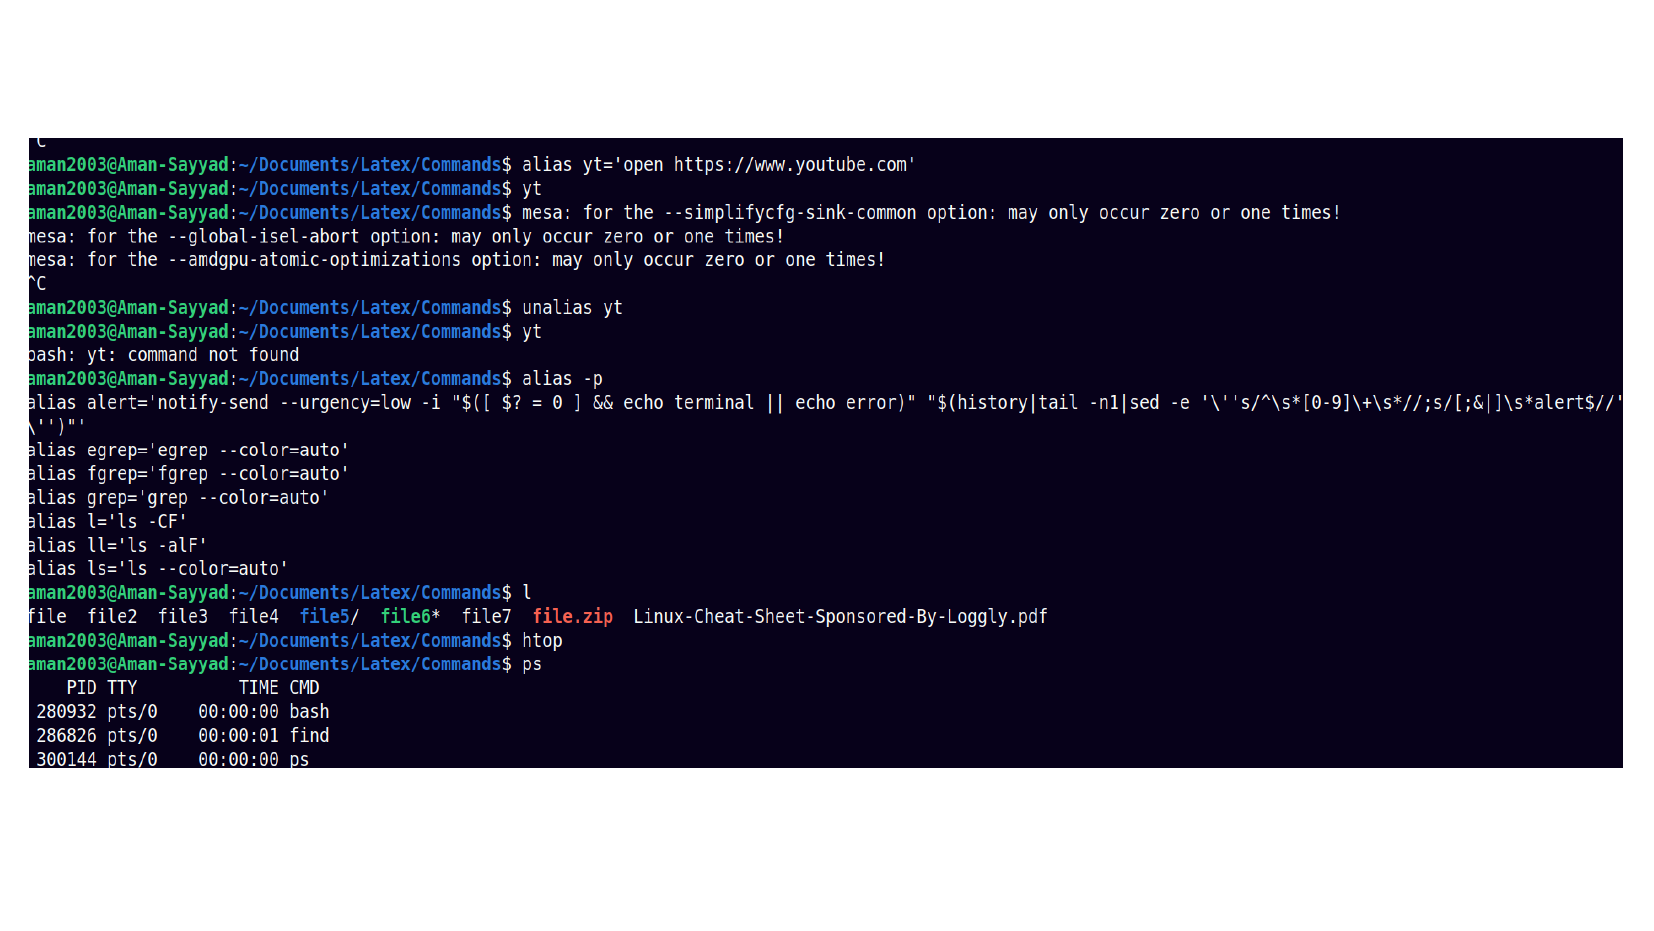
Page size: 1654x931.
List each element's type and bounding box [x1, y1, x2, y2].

picture [29, 138, 1623, 768]
